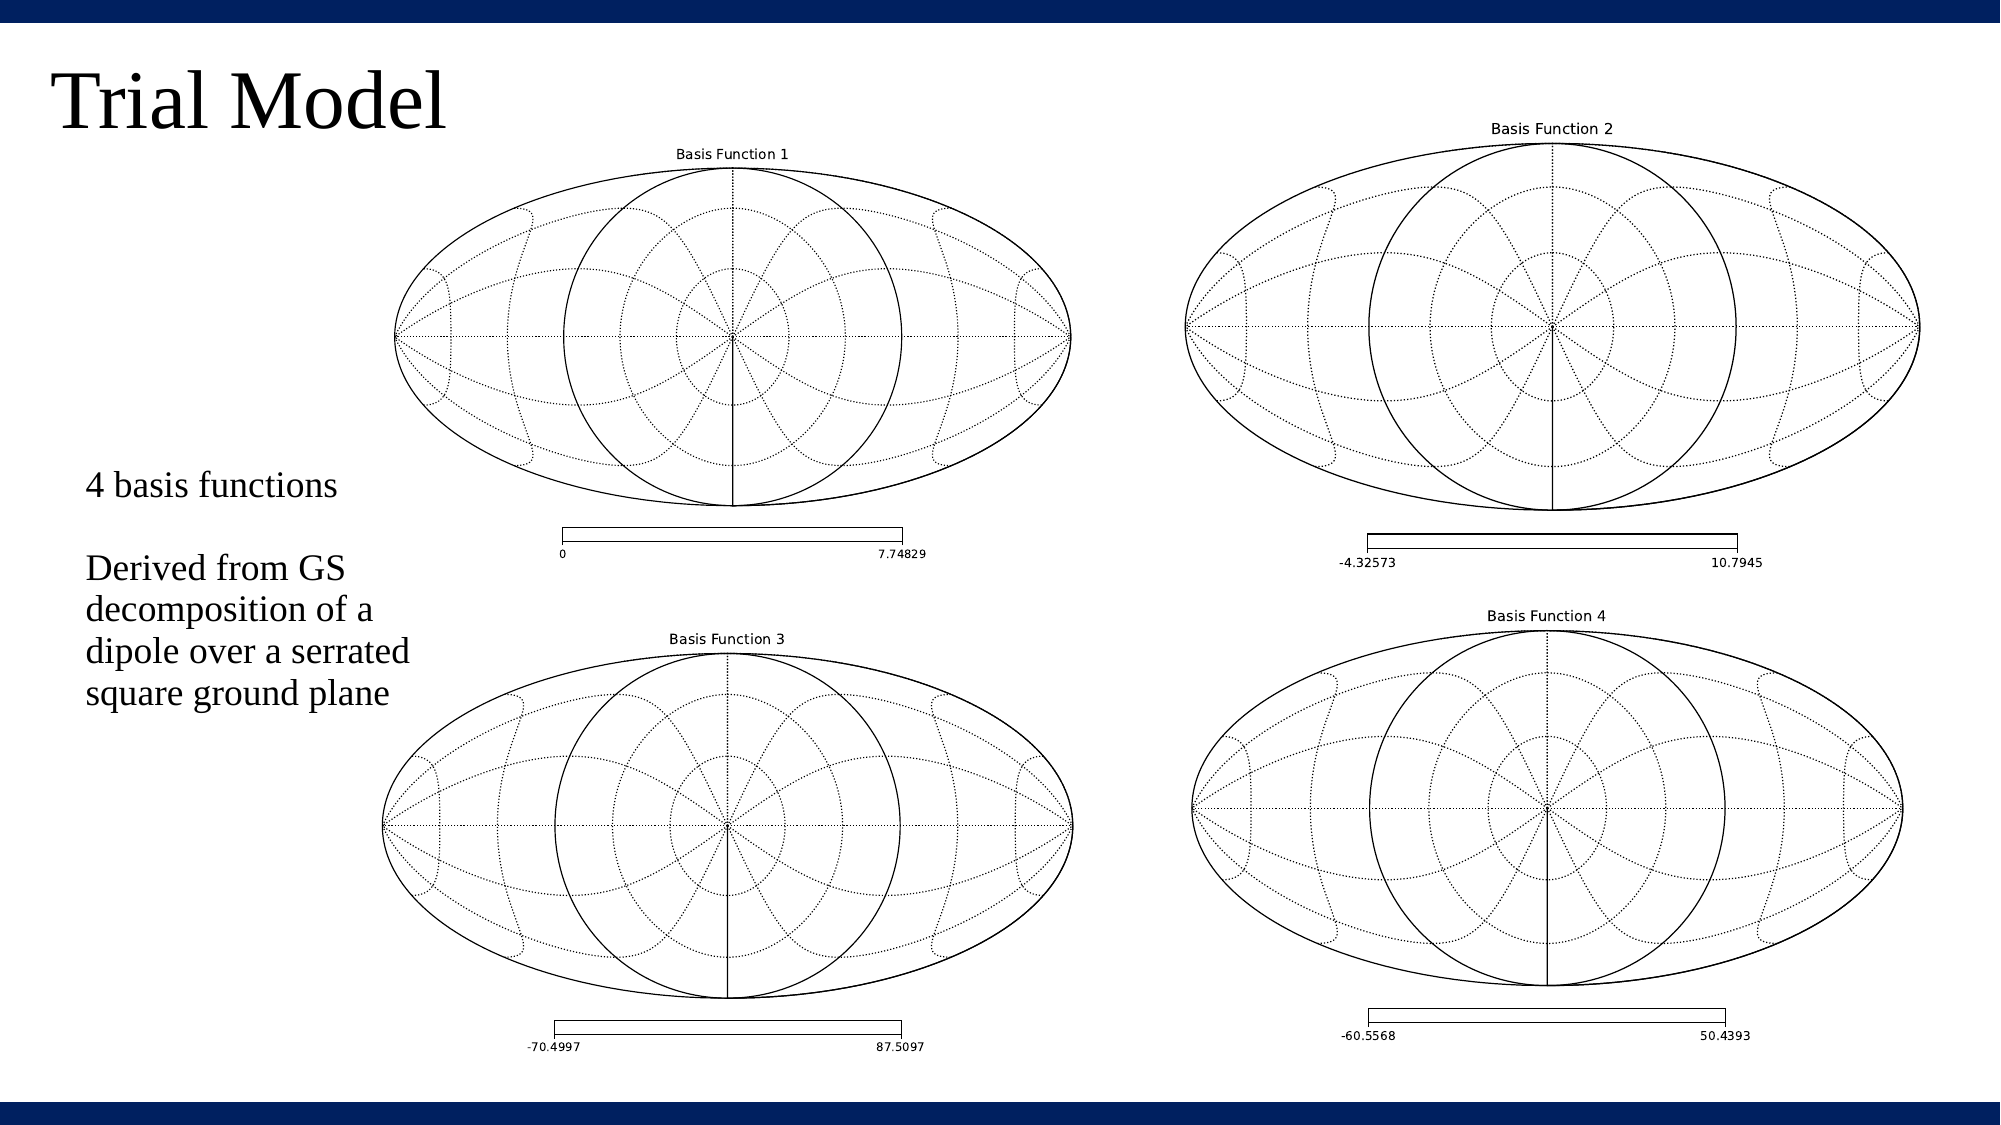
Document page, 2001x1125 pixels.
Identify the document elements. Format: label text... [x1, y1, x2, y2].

picture [1167, 114, 1938, 1075]
text_box Trial Model [35, 47, 1146, 155]
text_box [0, 1102, 2000, 1125]
text_box [0, 0, 2000, 22]
picture [378, 141, 1087, 591]
picture [366, 625, 1089, 1085]
text_box 4 basis functions Derived from GS decomposition of a dipole over a serrated square ground plane [70, 456, 473, 721]
